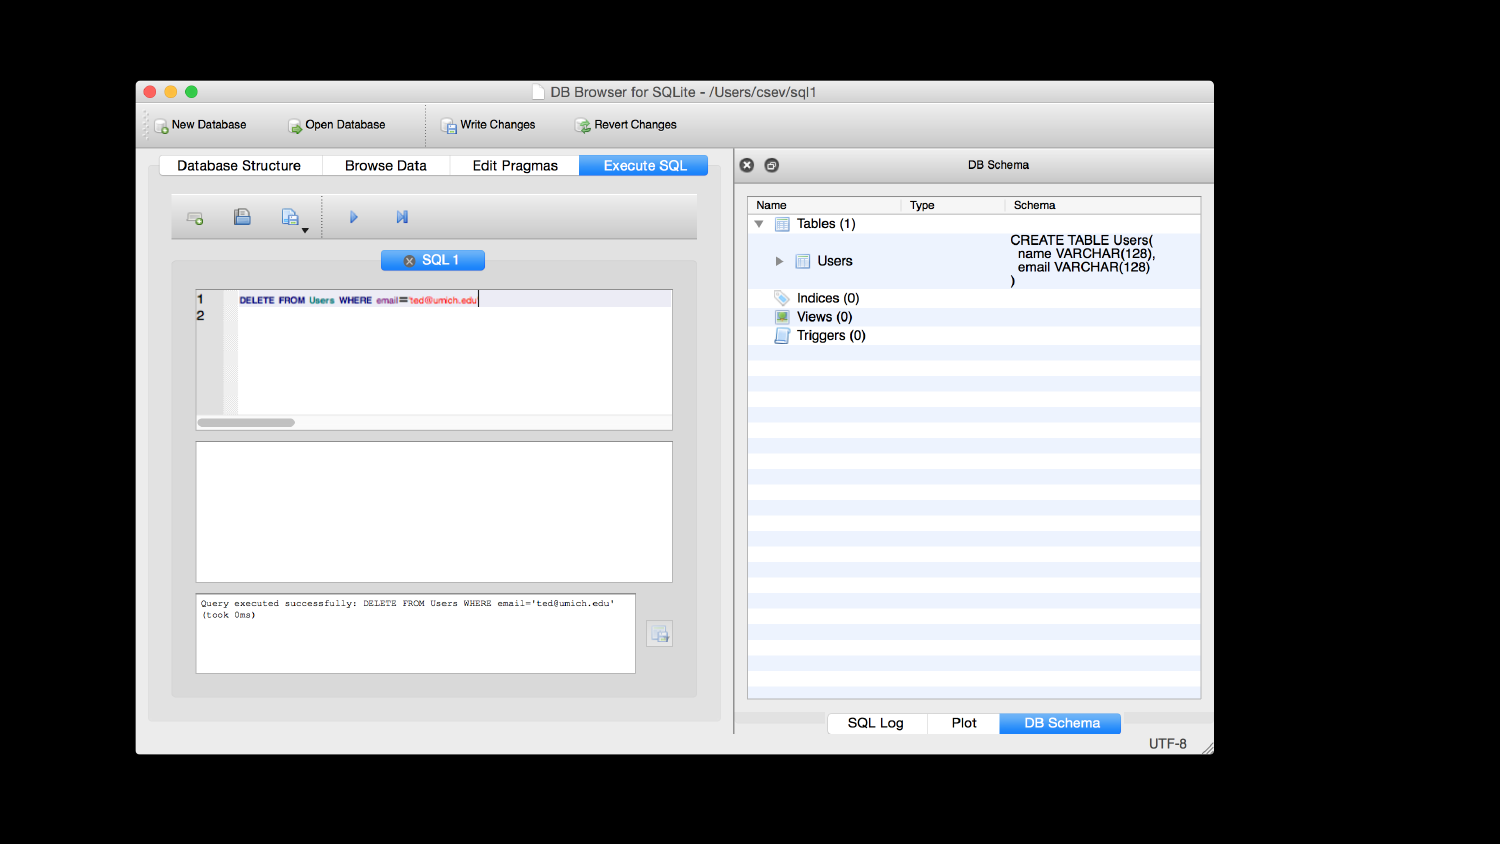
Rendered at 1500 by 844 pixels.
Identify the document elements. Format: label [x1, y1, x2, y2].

picture [77, 47, 1272, 837]
